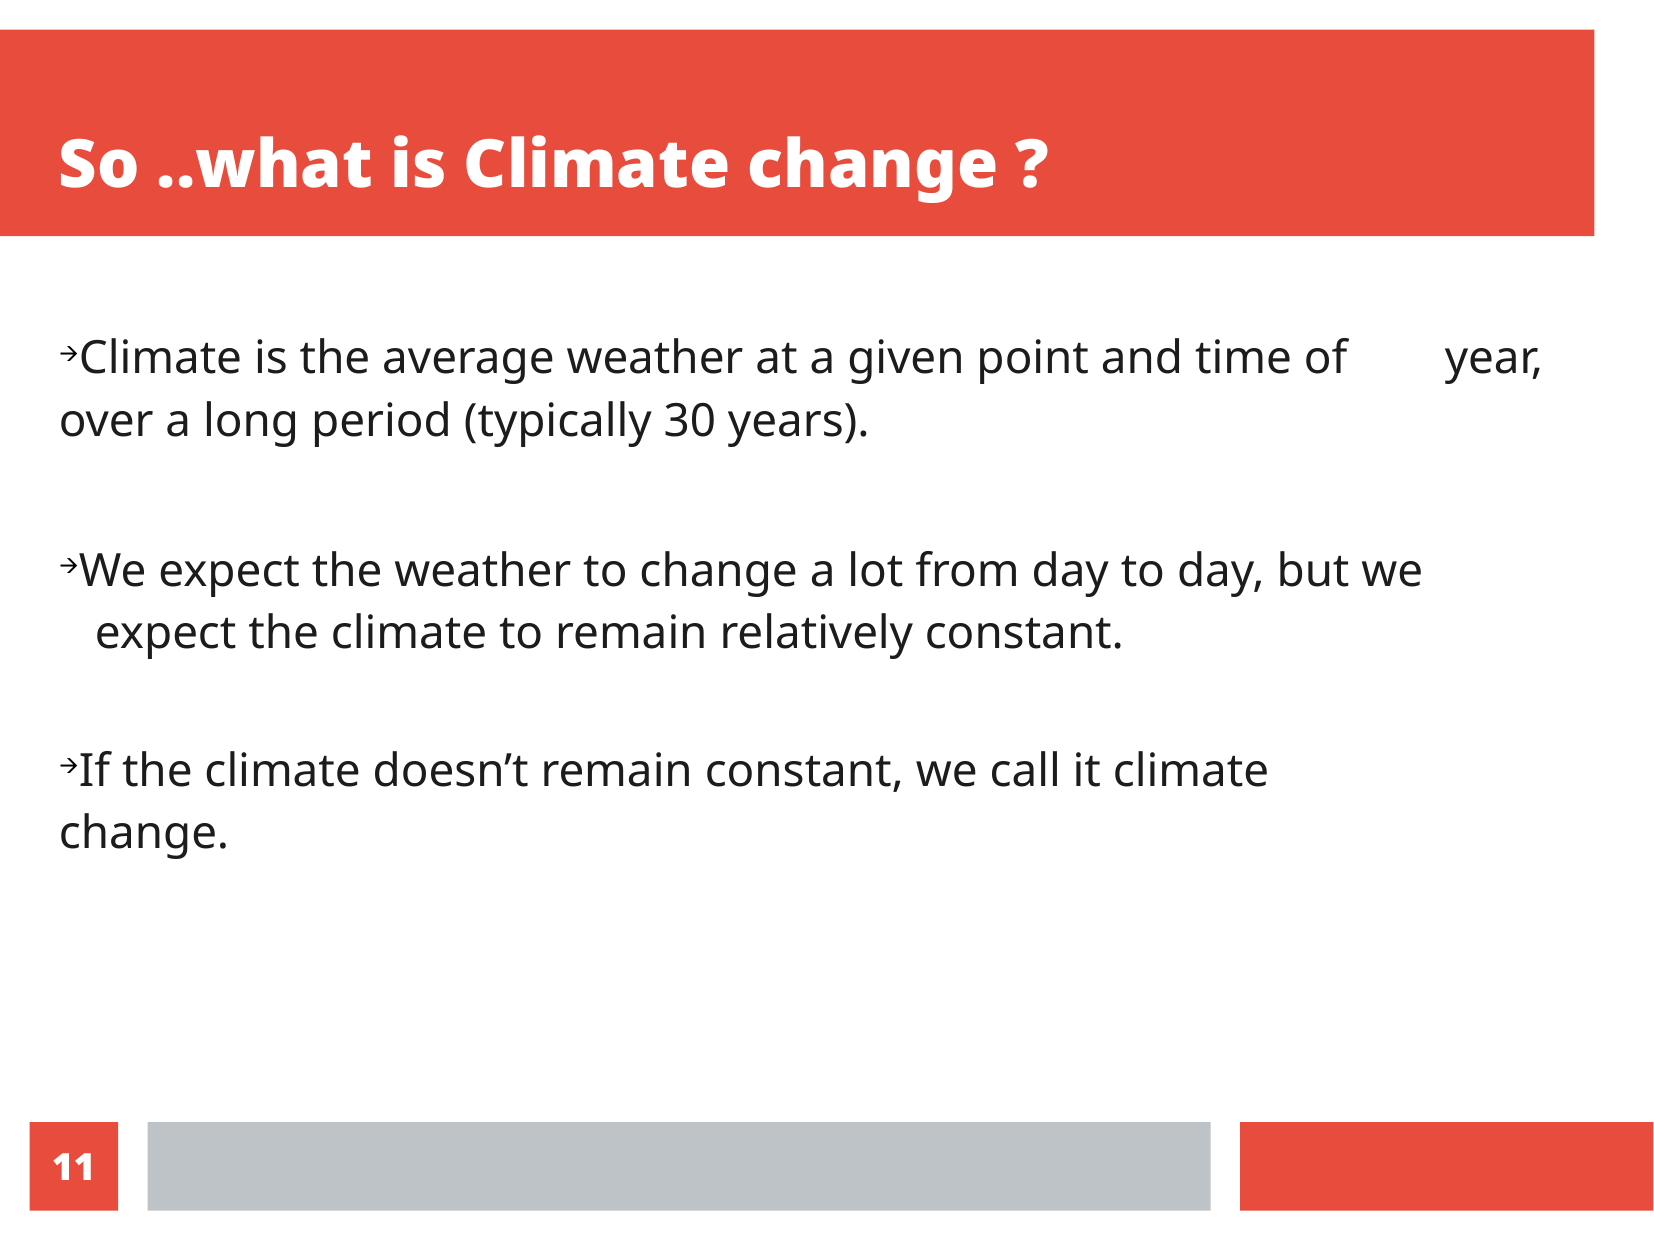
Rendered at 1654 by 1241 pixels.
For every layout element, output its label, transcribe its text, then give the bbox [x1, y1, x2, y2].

title So ..what is Climate change ? [59, 59, 1595, 207]
list Climate is the average weather at a given point and time of year, over a long period (typically 30 years). We expect the weather to change a lot from day to day, but we expect the climate to remain relatively constant. If the climate doesn’t remain constant, we call it climate change. [59, 324, 1565, 1093]
